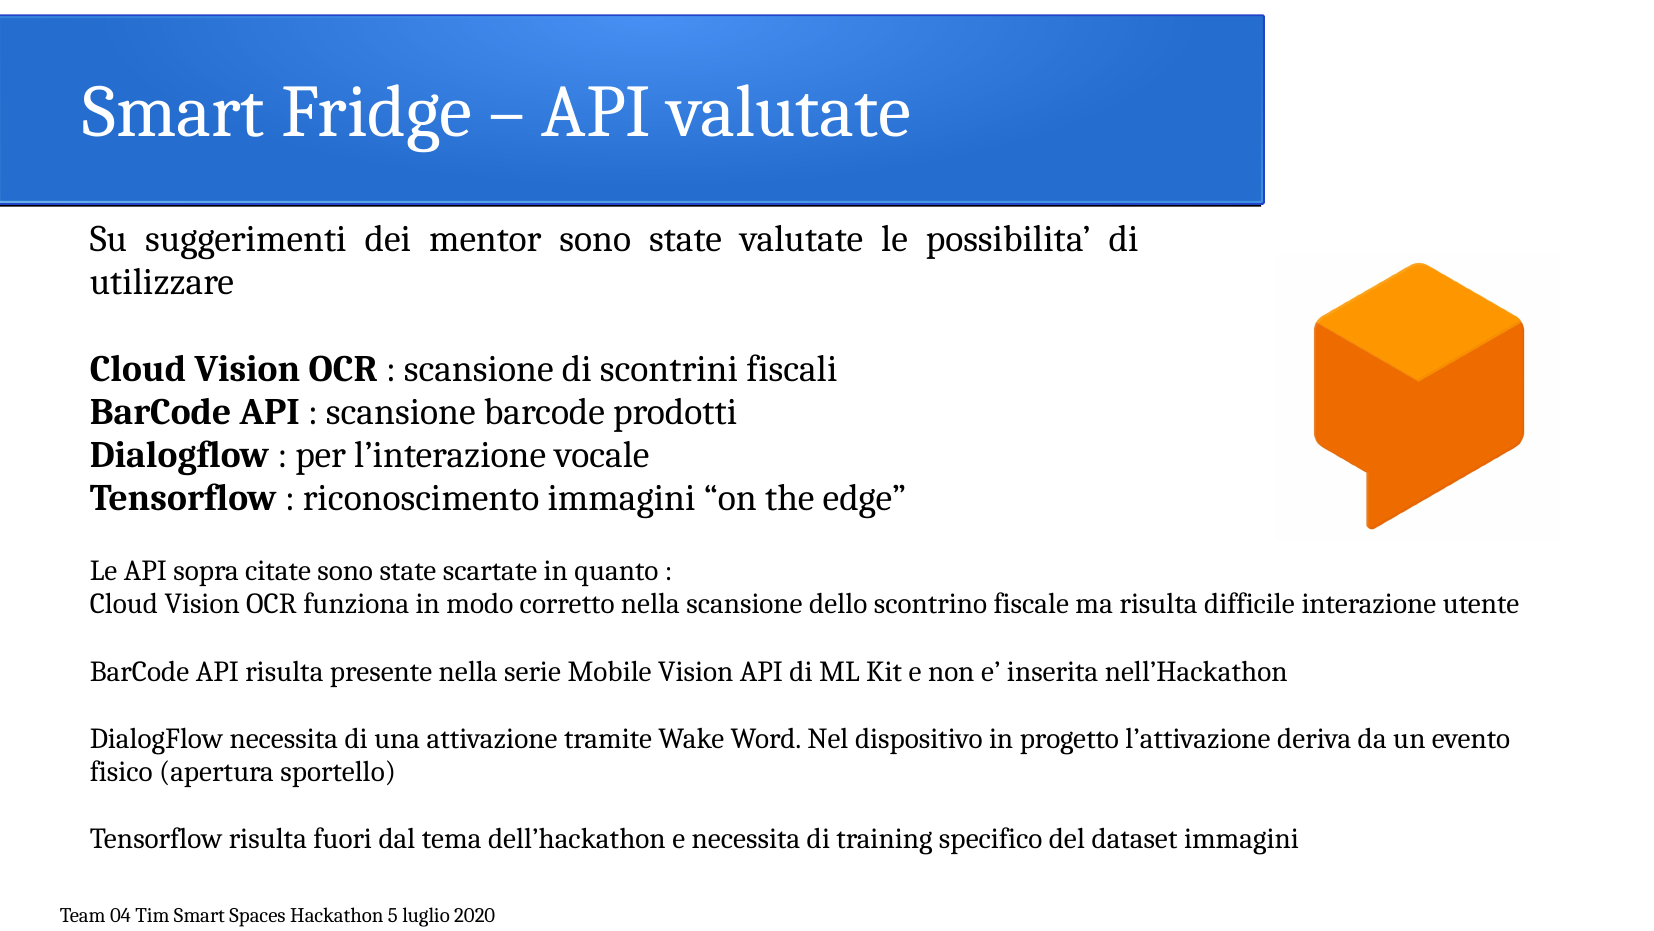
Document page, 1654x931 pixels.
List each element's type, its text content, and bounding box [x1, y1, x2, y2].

text_box Le API sopra citate sono state scartate in quanto : Cloud Vision OCR funziona in modo corretto nella scansione dello scontrino fiscale ma risulta difficile interazione utente BarCode API risulta presente nella serie Mobile Vision API di ML Kit e non e’ inserita nell’Hackathon DialogFlow necessita di una attivazione tramite Wake Word. Nel dispositivo in progetto l’attivazione deriva da un evento fisico (apertura sportello) Tensorflow risulta fuori dal tema dell’hackathon e necessita di training specifico del dataset immagini [75, 546, 1561, 931]
picture [1275, 254, 1561, 541]
text_box Team 04 Tim Smart Spaces Hackathon 5 luglio 2020 [45, 896, 75, 931]
title Smart Fridge – API valutate [82, 35, 1235, 189]
text_box Su suggerimenti dei mentor sono state valutate le possibilita’ di utilizzare Cloud Vision OCR : scansione di scontrini fiscali BarCode API : scansione barcode prodotti Dialogflow : per l’interazione vocale Tensorflow : riconoscimento immagini “on the edge” [75, 210, 1156, 533]
